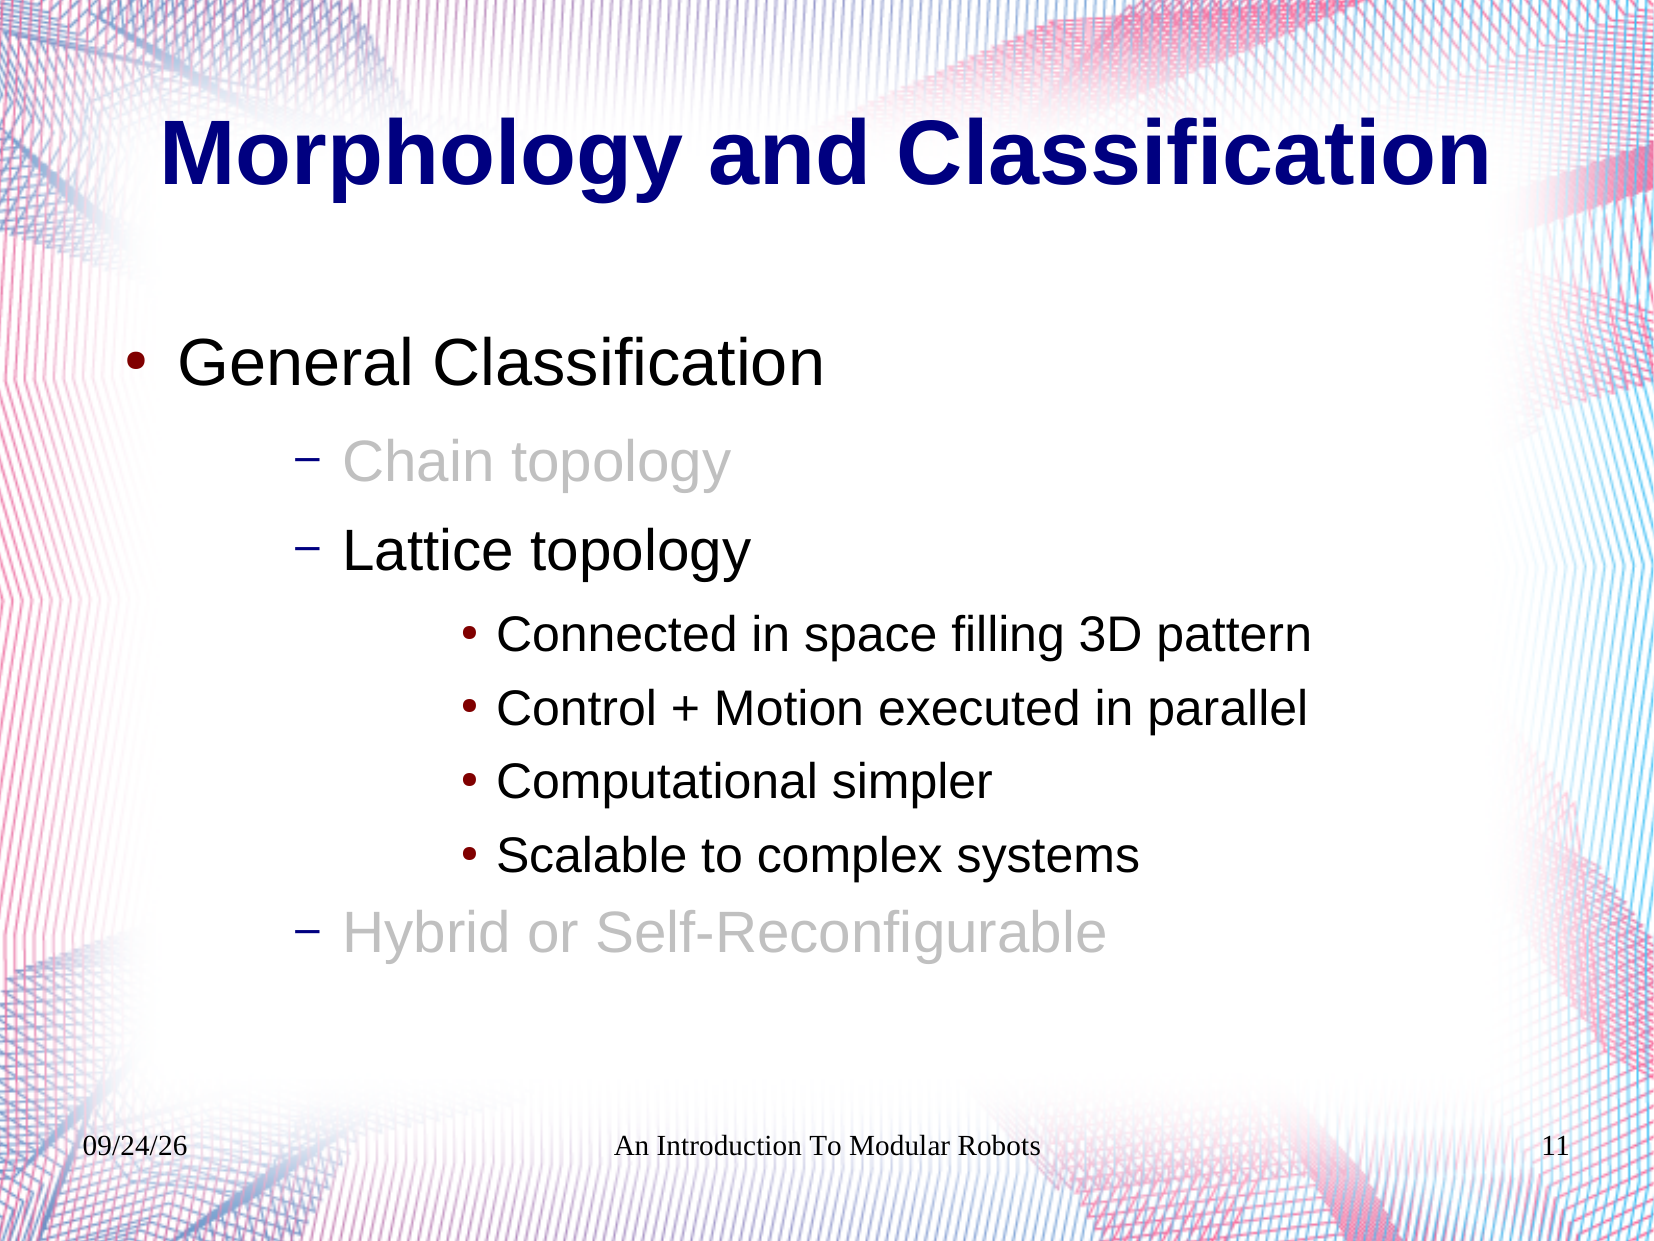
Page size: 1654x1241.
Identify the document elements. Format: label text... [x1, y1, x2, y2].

list General Classification Chain topology Lattice topology Connected in space filling 3D pattern Control + Motion executed in parallel Computational simpler Scalable to complex systems Hybrid or Self-Reconfigurable [106, 324, 1595, 1144]
title Morphology and Classification [82, 49, 1571, 257]
picture [0, 0, 1654, 1241]
